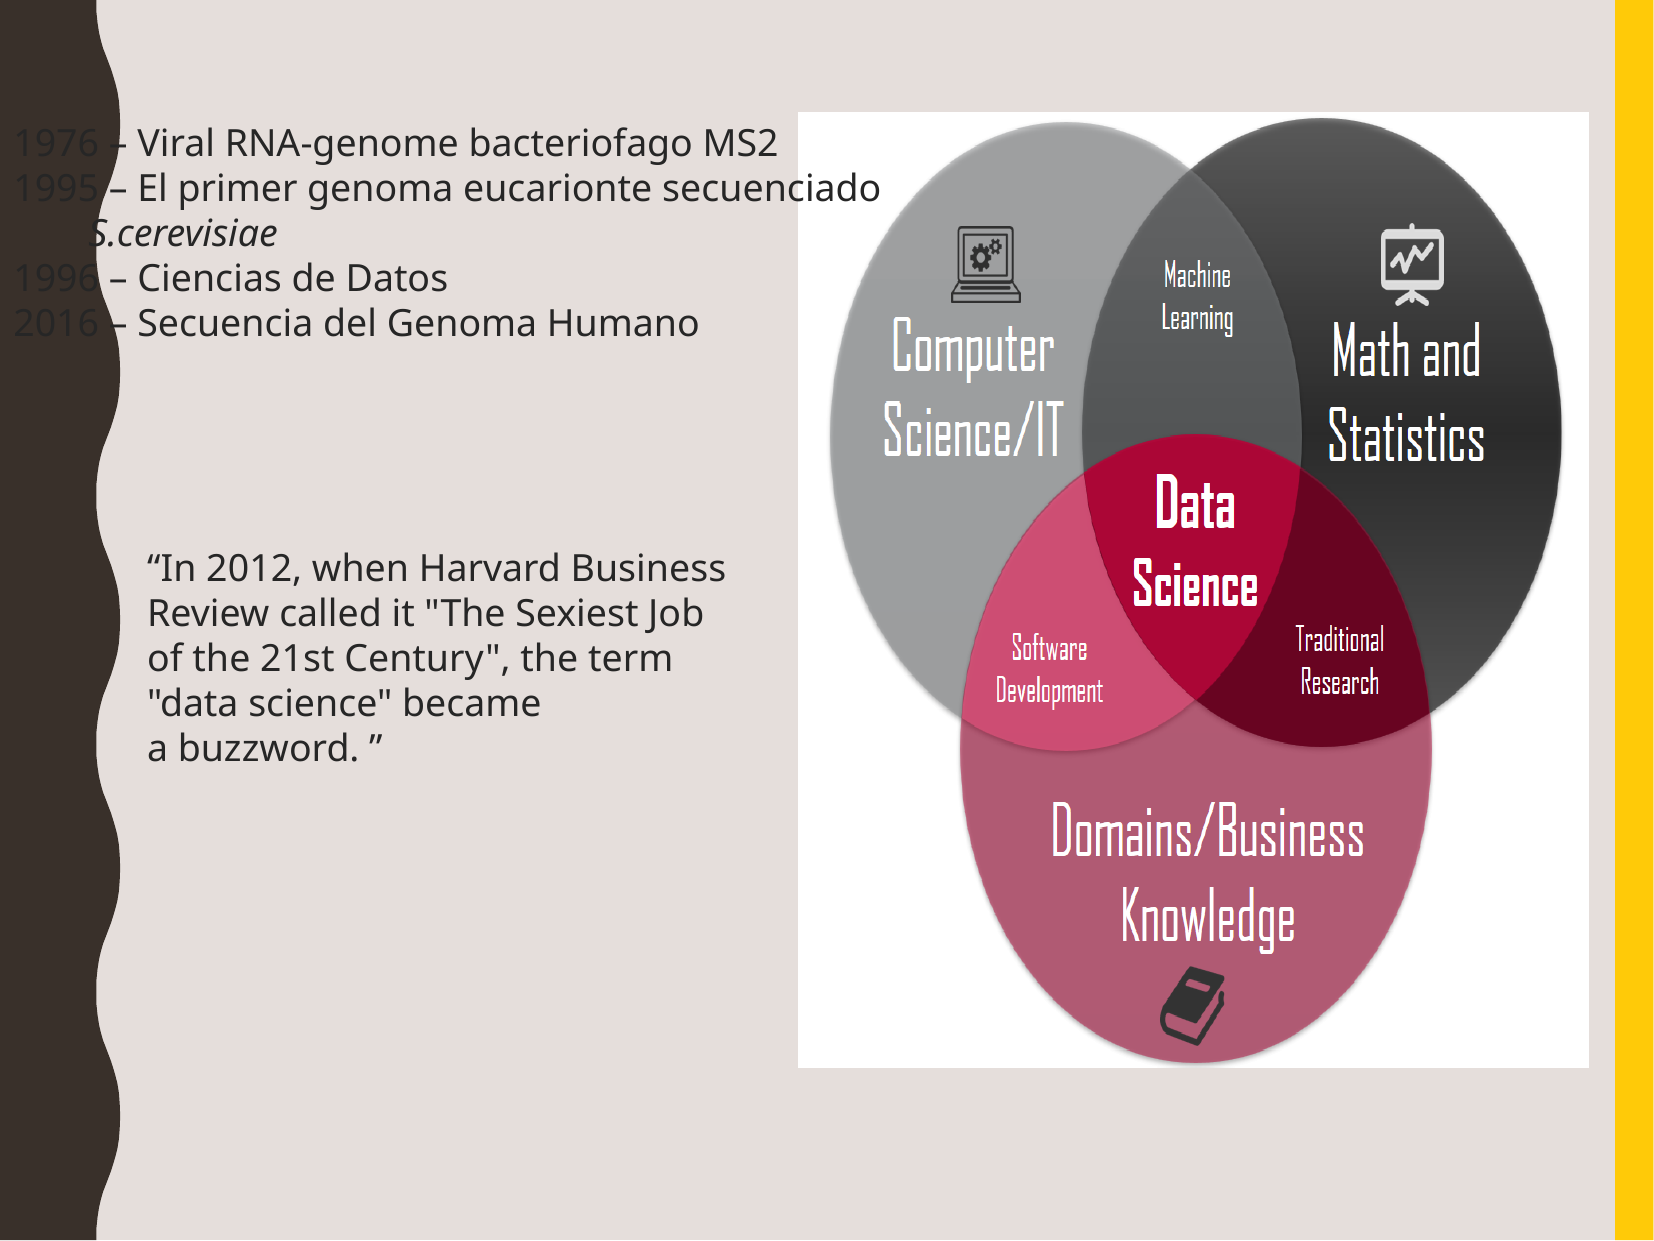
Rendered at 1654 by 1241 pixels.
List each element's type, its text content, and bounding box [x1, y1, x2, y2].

text_box 1976 – Viral RNA-genome bacteriofago MS2 1995 – El primer genoma eucarionte secuenciado S.cerevisiae 1996 – Ciencias de Datos 2016 – Secuencia del Genoma Humano [0, 112, 898, 352]
picture [798, 112, 1589, 1068]
text_box “In 2012, when Harvard Business Review called it "The Sexiest Job of the 21st Century", the term "data science" became a buzzword. ” [132, 536, 764, 777]
